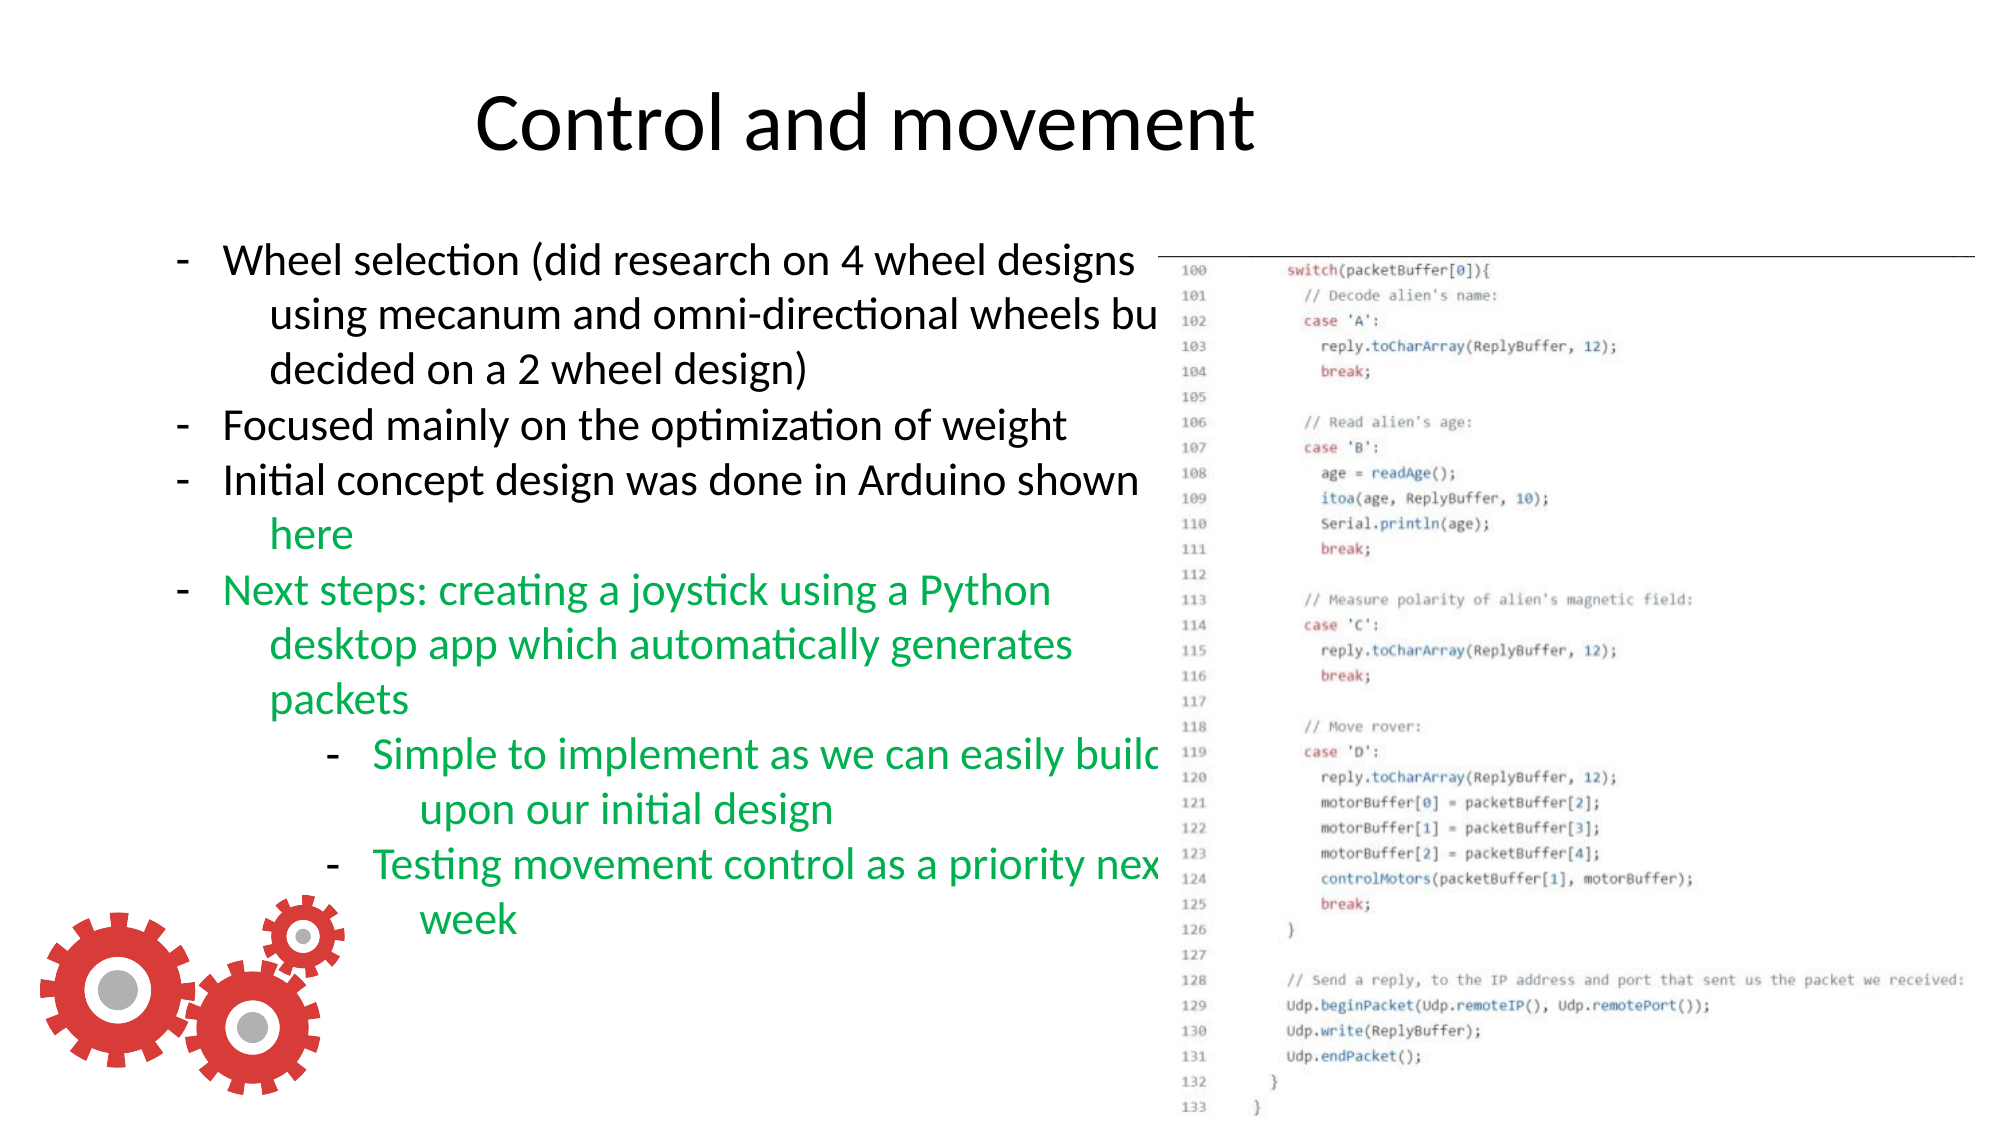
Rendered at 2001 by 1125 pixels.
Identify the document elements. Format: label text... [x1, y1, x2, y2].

text_box Control and movement [460, 59, 1363, 176]
picture [0, 735, 423, 1125]
text_box Wheel selection (did research on 4 wheel designs using mecanum and omni-directional wheels but decided on a 2 wheel design) Focused mainly on the optimization of weight Initial concept design was done in Arduino shown here Next steps: creating a joystick using a Python desktop app which automatically generates packets Simple to implement as we can easily build upon our initial design Testing movement control as a priority next week [160, 221, 1207, 904]
picture [1158, 256, 1975, 1116]
